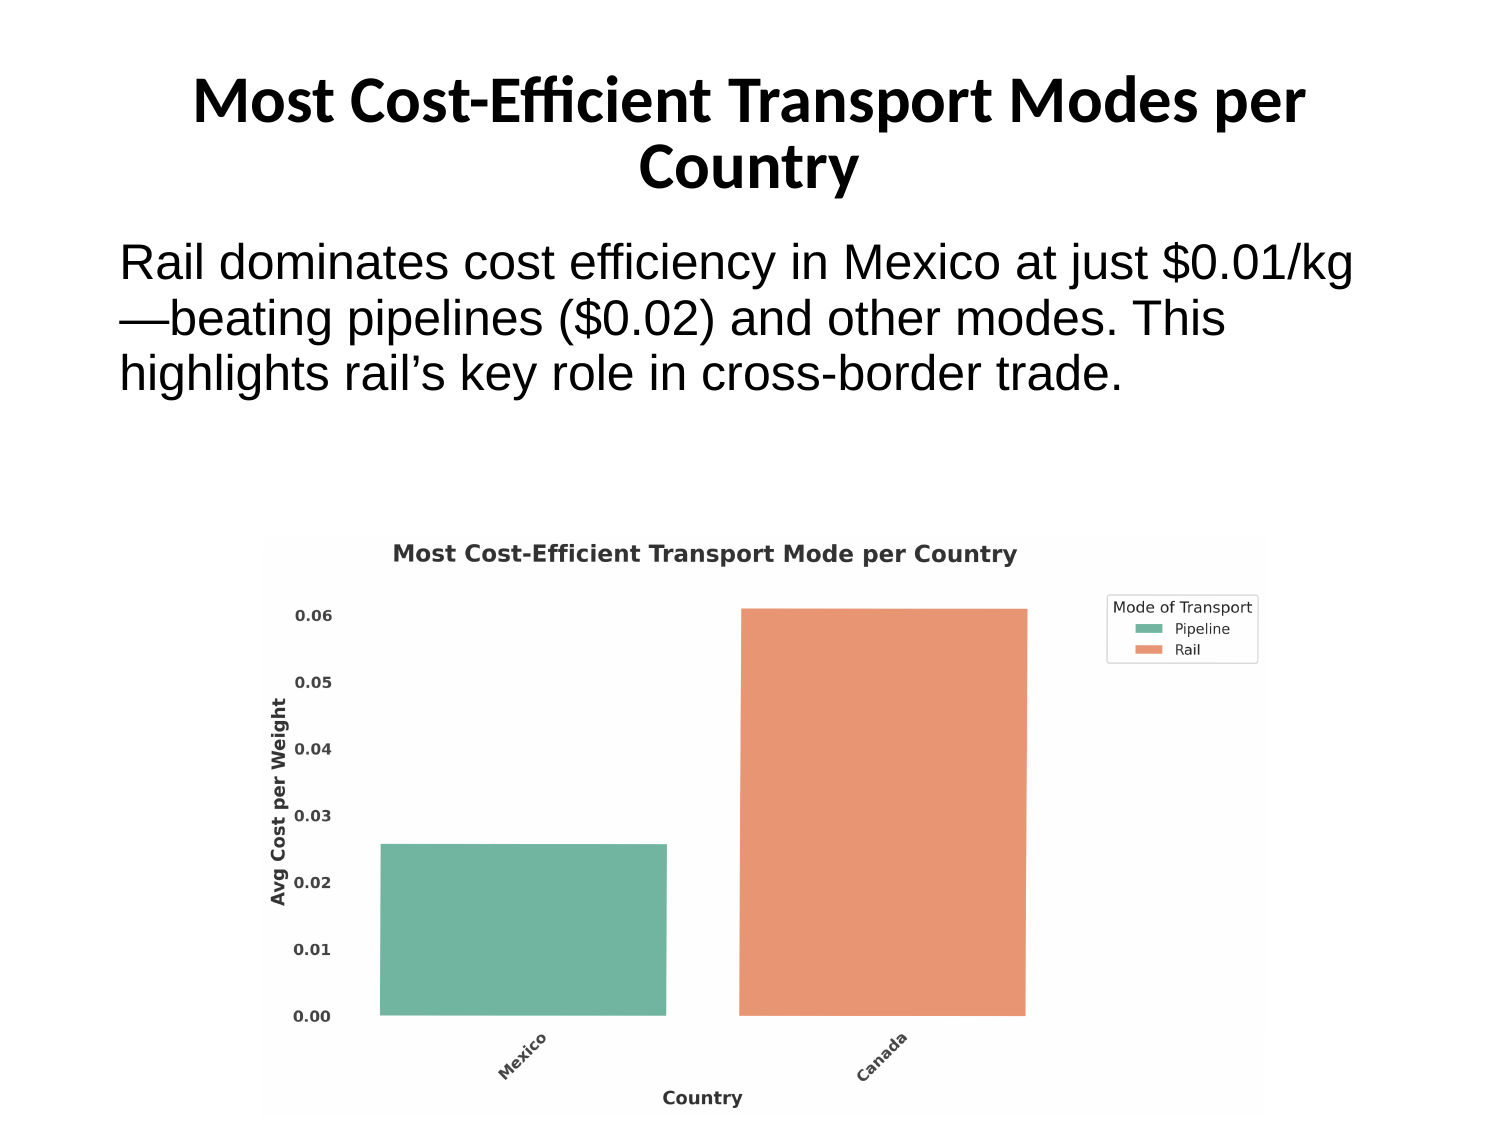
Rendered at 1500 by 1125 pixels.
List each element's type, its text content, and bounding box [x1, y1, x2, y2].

title Most Cost-Efficient Transport Modes per Country [75, 45, 1425, 233]
picture [260, 534, 1267, 1117]
text_box Rail dominates cost efficiency in Mexico at just $0.01/kg—beating pipelines ($0.02) and other modes. This highlights rail’s key role in cross-border trade. [104, 226, 1403, 415]
